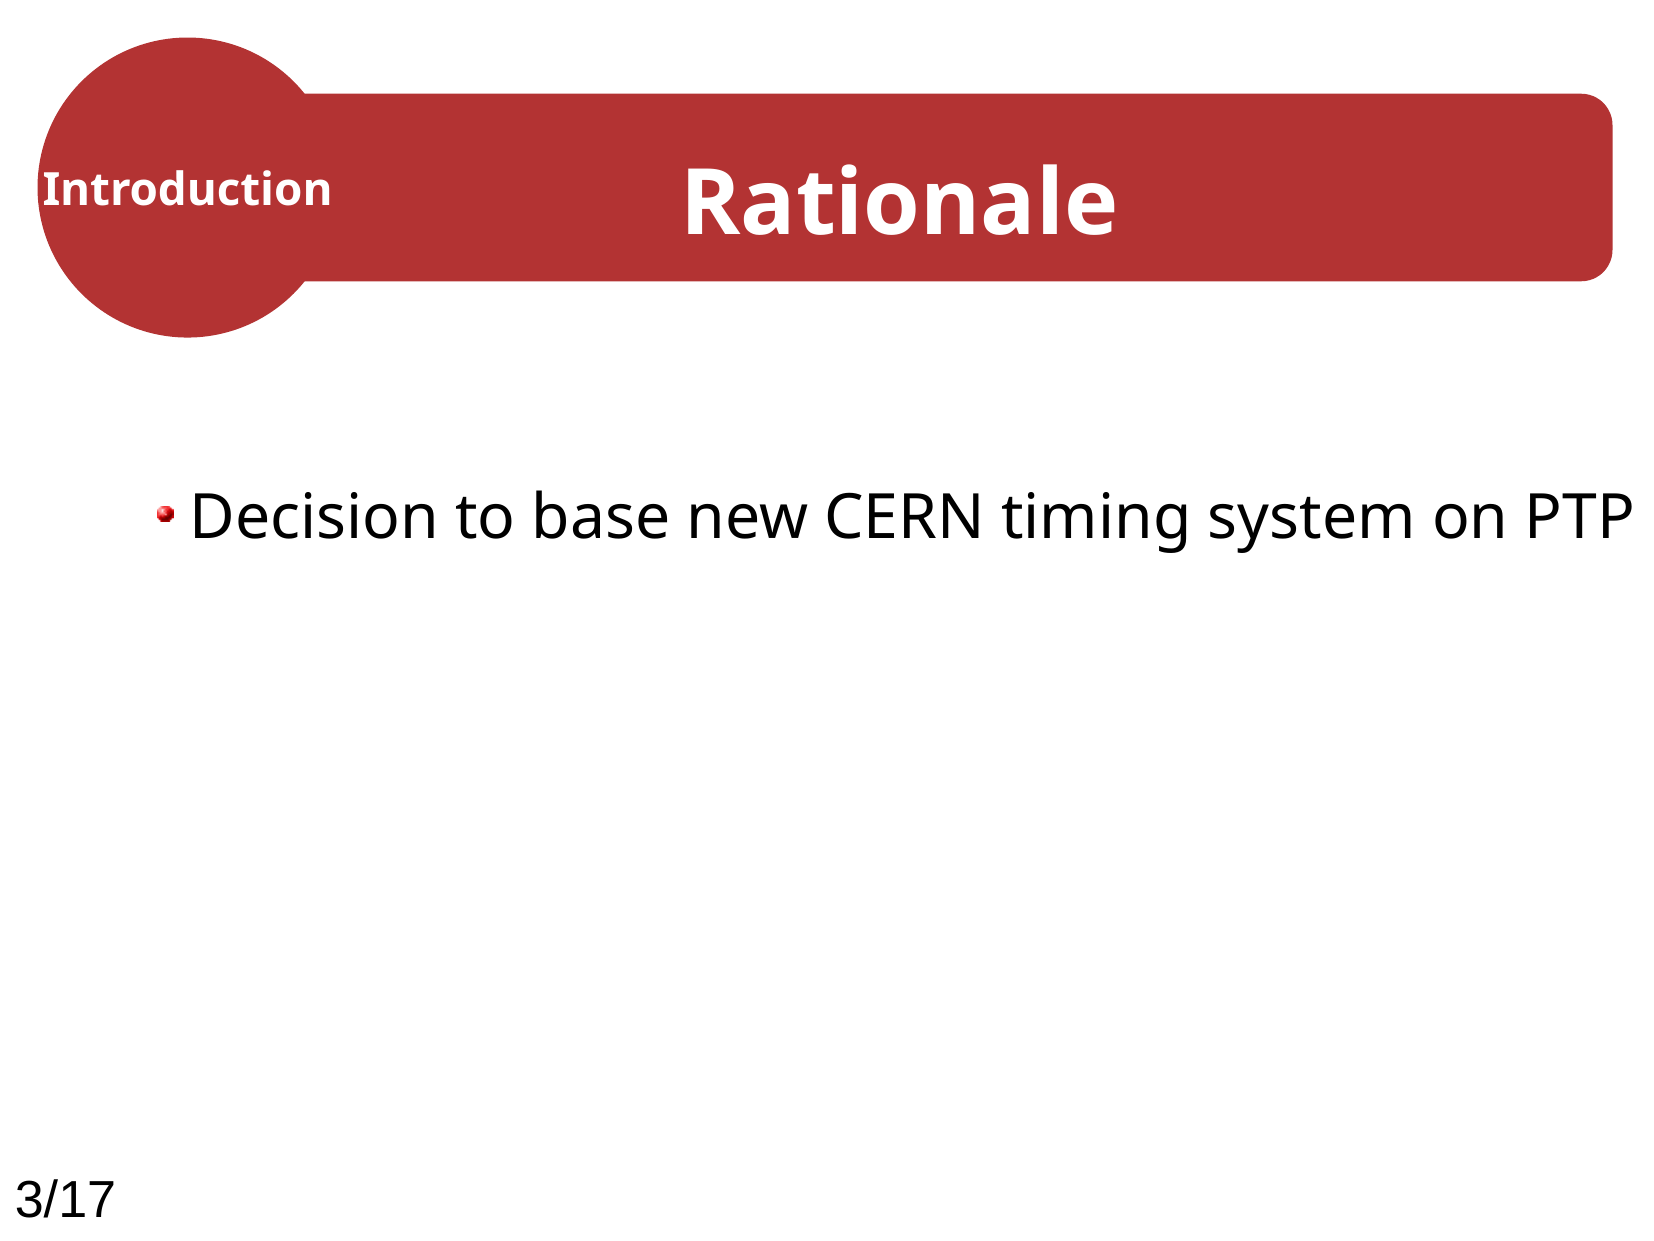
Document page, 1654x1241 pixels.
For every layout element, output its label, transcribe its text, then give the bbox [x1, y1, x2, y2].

text_box Decision to base new CERN timing system on PTP [142, 294, 1600, 1163]
text_box Introduction [37, 37, 338, 331]
text_box 3/17 [0, 1162, 157, 1241]
text_box Rationale [665, 128, 1116, 247]
text_box [305, 93, 1613, 282]
